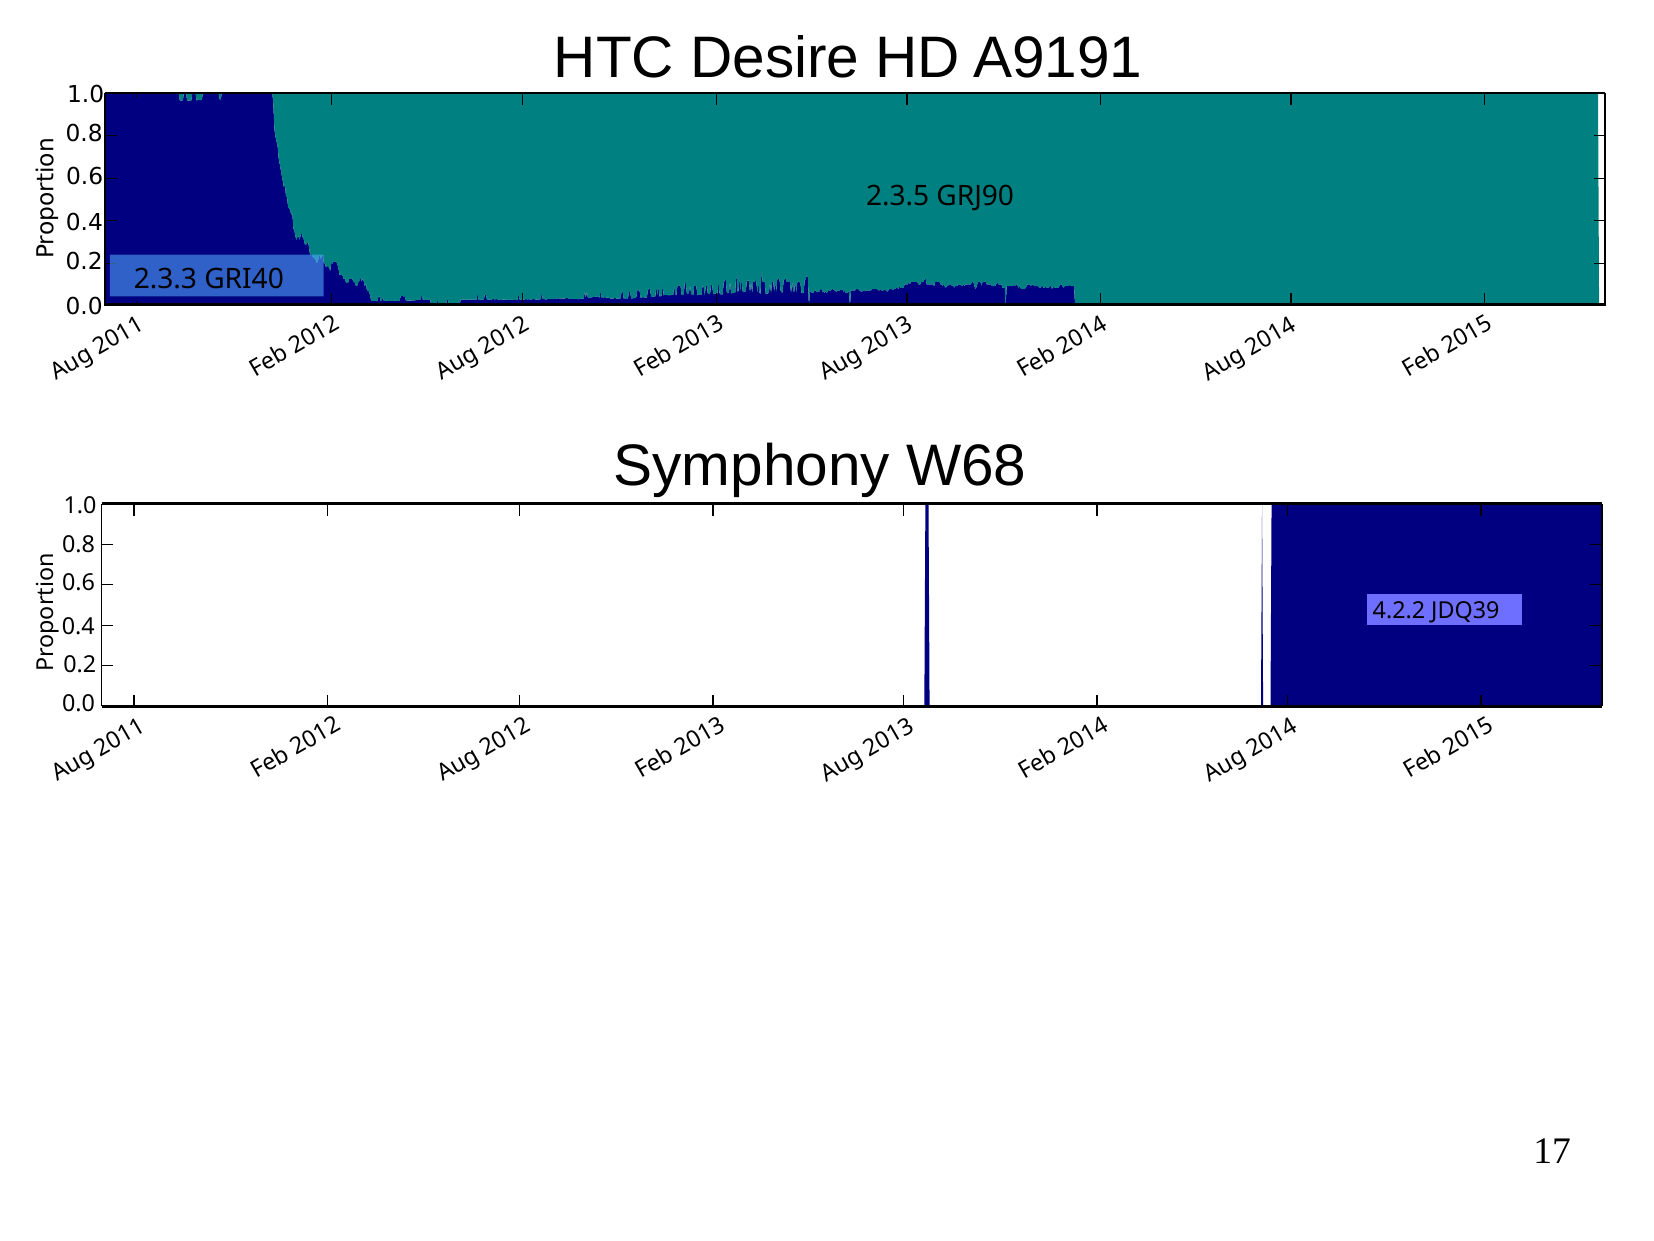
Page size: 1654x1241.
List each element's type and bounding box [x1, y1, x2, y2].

picture [35, 35, 1607, 783]
